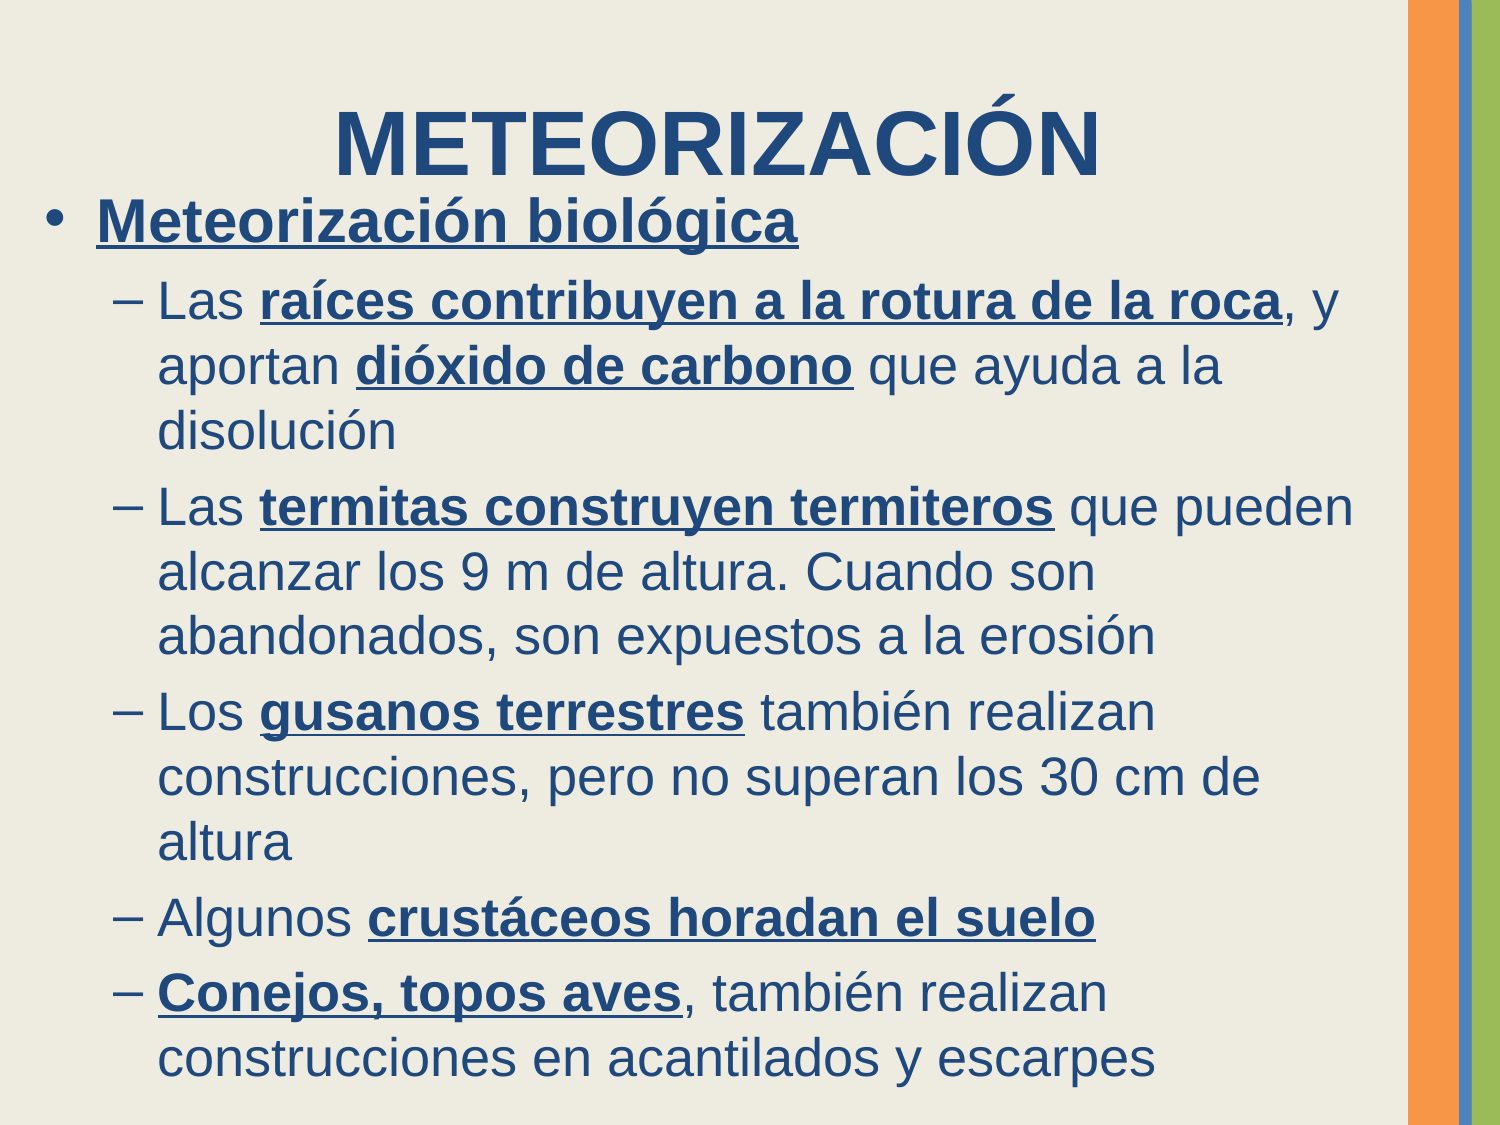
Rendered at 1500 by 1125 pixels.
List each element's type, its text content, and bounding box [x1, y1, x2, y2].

list Meteorización biológica Las raíces contribuyen a la rotura de la roca, y aportan dióxido de carbono que ayuda a la disolución Las termitas construyen termiteros que pueden alcanzar los 9 m de altura. Cuando son abandonados, son expuestos a la erosión Los gusanos terrestres también realizan construcciones, pero no superan los 30 cm de altura Algunos crustáceos horadan el suelo Conejos, topos aves, también realizan construcciones en acantilados y escarpes [29, 172, 1408, 1102]
title meteorización [29, 45, 1408, 172]
